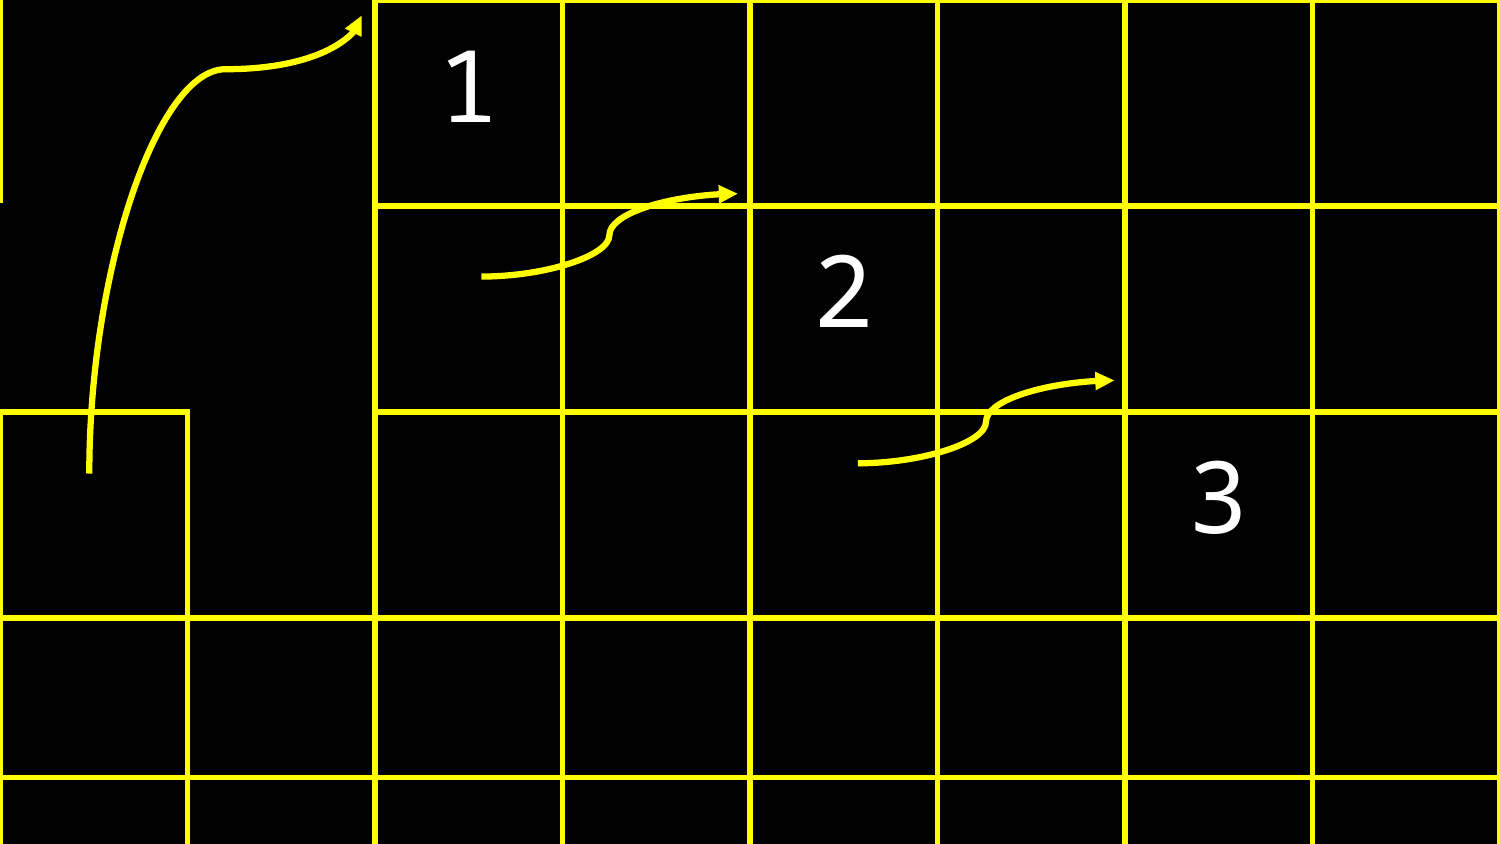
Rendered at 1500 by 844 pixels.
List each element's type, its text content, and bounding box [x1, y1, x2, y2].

table_cell [3, 415, 185, 615]
table_cell [95, 209, 185, 409]
table_header [753, 3, 935, 203]
table_cell [3, 621, 185, 775]
table_header [190, 3, 372, 203]
table_cell [190, 780, 372, 844]
table_cell [1315, 780, 1497, 844]
table_cell [1128, 780, 1310, 844]
table_cell [190, 415, 372, 615]
table_cell [565, 209, 747, 409]
table_cell [565, 780, 747, 844]
table_header [1128, 3, 1310, 203]
table_cell [1315, 621, 1497, 775]
table_cell [190, 209, 372, 409]
table_header [3, 3, 185, 203]
table_cell [1315, 415, 1497, 615]
table_cell [378, 209, 560, 409]
table_header [565, 3, 747, 203]
table_cell [190, 621, 372, 775]
table_cell [940, 415, 984, 448]
table_cell [753, 780, 935, 844]
table_cell [940, 415, 1122, 615]
table_header [133, 98, 185, 203]
table_cell [1128, 209, 1310, 409]
table_cell [565, 209, 630, 261]
table_cell [565, 415, 747, 615]
table_cell [940, 621, 1122, 775]
table_cell 3 [1128, 415, 1310, 615]
table_cell [378, 415, 560, 615]
table_header 1 [378, 3, 560, 203]
table_cell [940, 209, 1122, 409]
table_cell [378, 780, 560, 844]
table_header [680, 198, 719, 203]
table_cell [753, 415, 935, 615]
table_cell [940, 780, 1122, 844]
table_cell 2 [753, 209, 935, 409]
table_header [1315, 3, 1497, 203]
table_cell [3, 209, 123, 409]
table_cell [565, 621, 747, 775]
table_cell [753, 621, 935, 775]
table_header [940, 3, 1122, 203]
table_cell [3, 780, 185, 844]
table_cell [378, 621, 560, 775]
table_cell [1315, 209, 1497, 409]
table_cell [1128, 621, 1310, 775]
